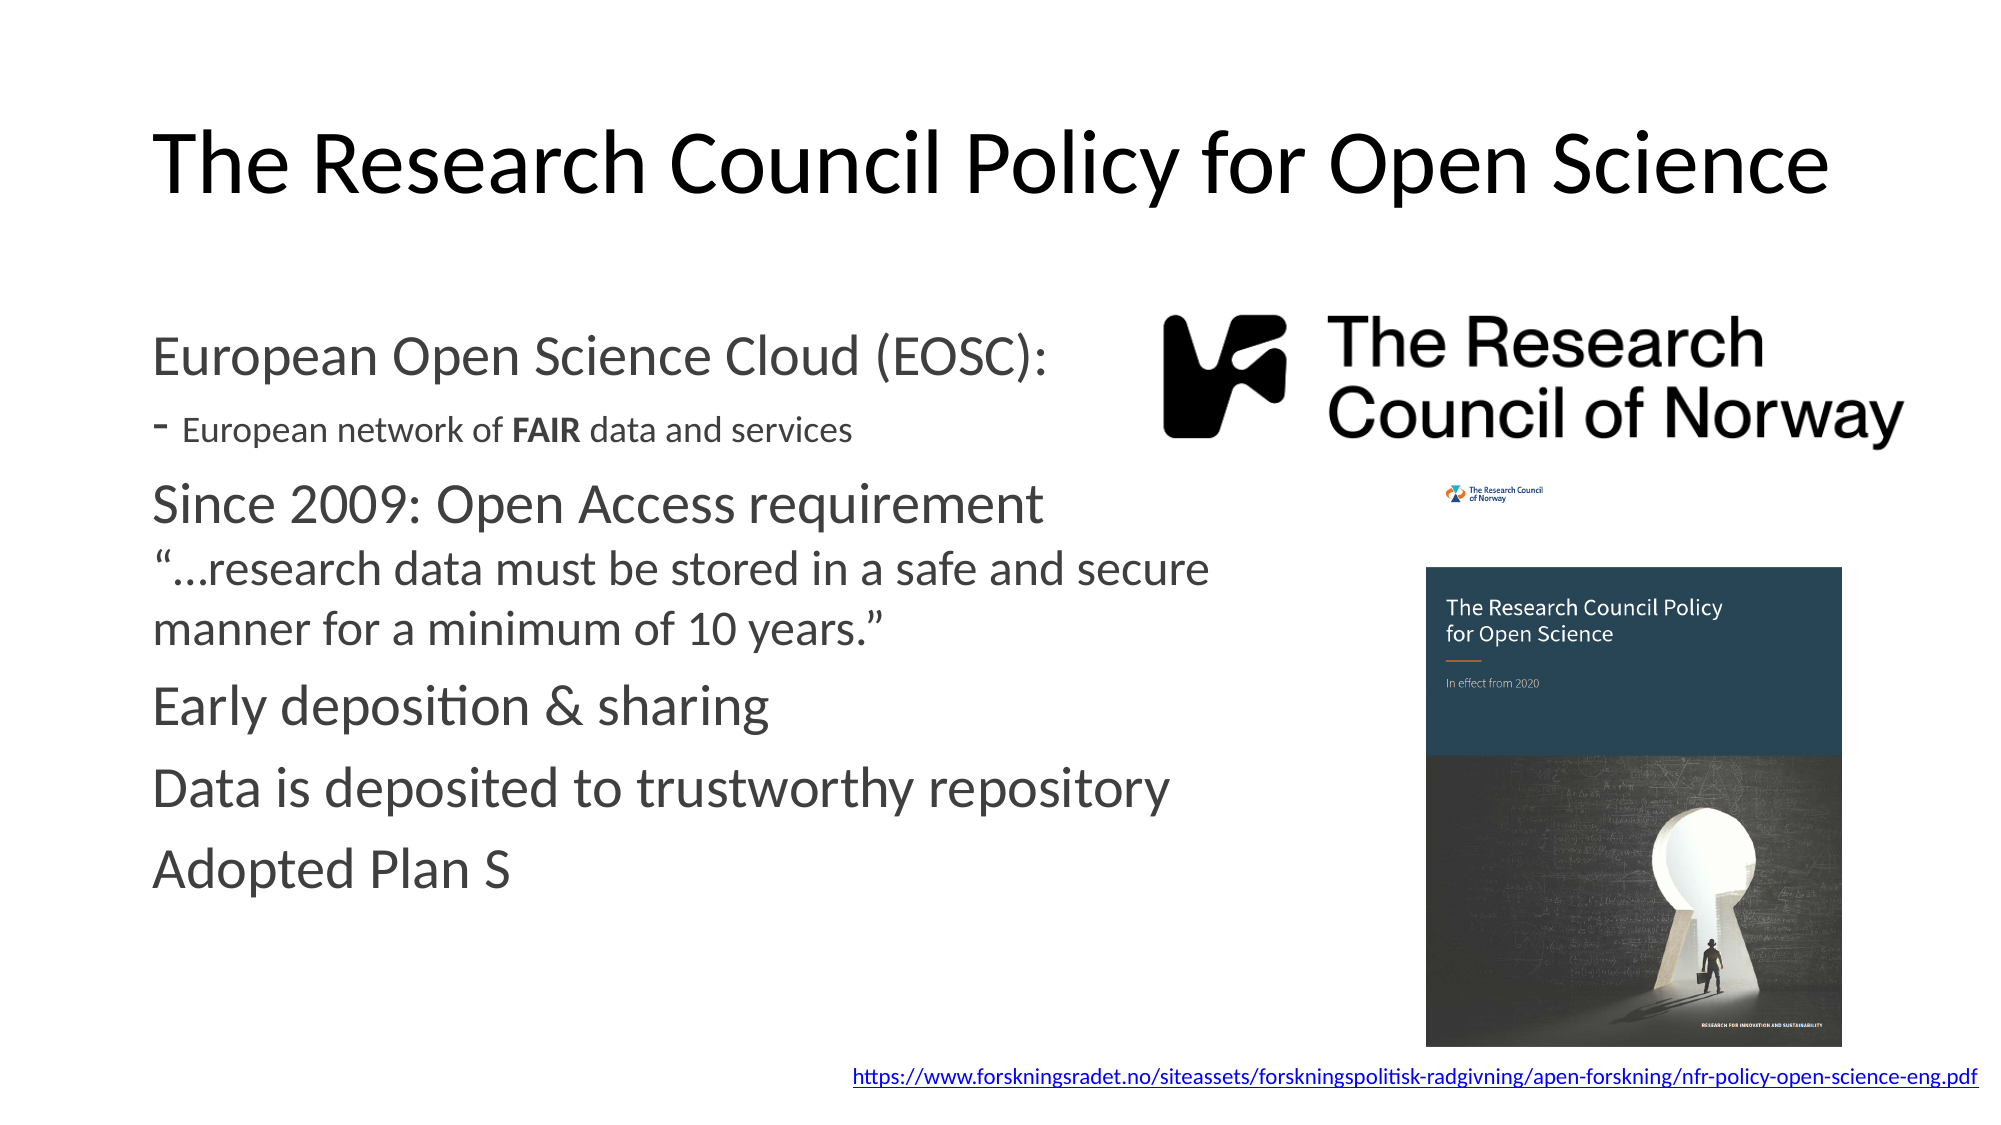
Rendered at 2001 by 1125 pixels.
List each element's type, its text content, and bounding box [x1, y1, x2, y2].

picture [1086, 237, 1913, 1047]
text_box European Open Science Cloud (EOSC): - European network of FAIR data and services Since 2009: Open Access requirement “…research data must be stored in a safe and secure manner for a minimum of 10 years.” Early deposition & sharing Data is deposited to trustworthy repository Adopted Plan S [137, 309, 1380, 1082]
text_box https://www.forskningsradet.no/siteassets/forskningspolitisk-radgivning/apen-forskning/nfr-policy-open-science-eng.pdf [735, 1054, 2000, 1125]
text_box The Research Council Policy for Open Science [137, 59, 1863, 278]
